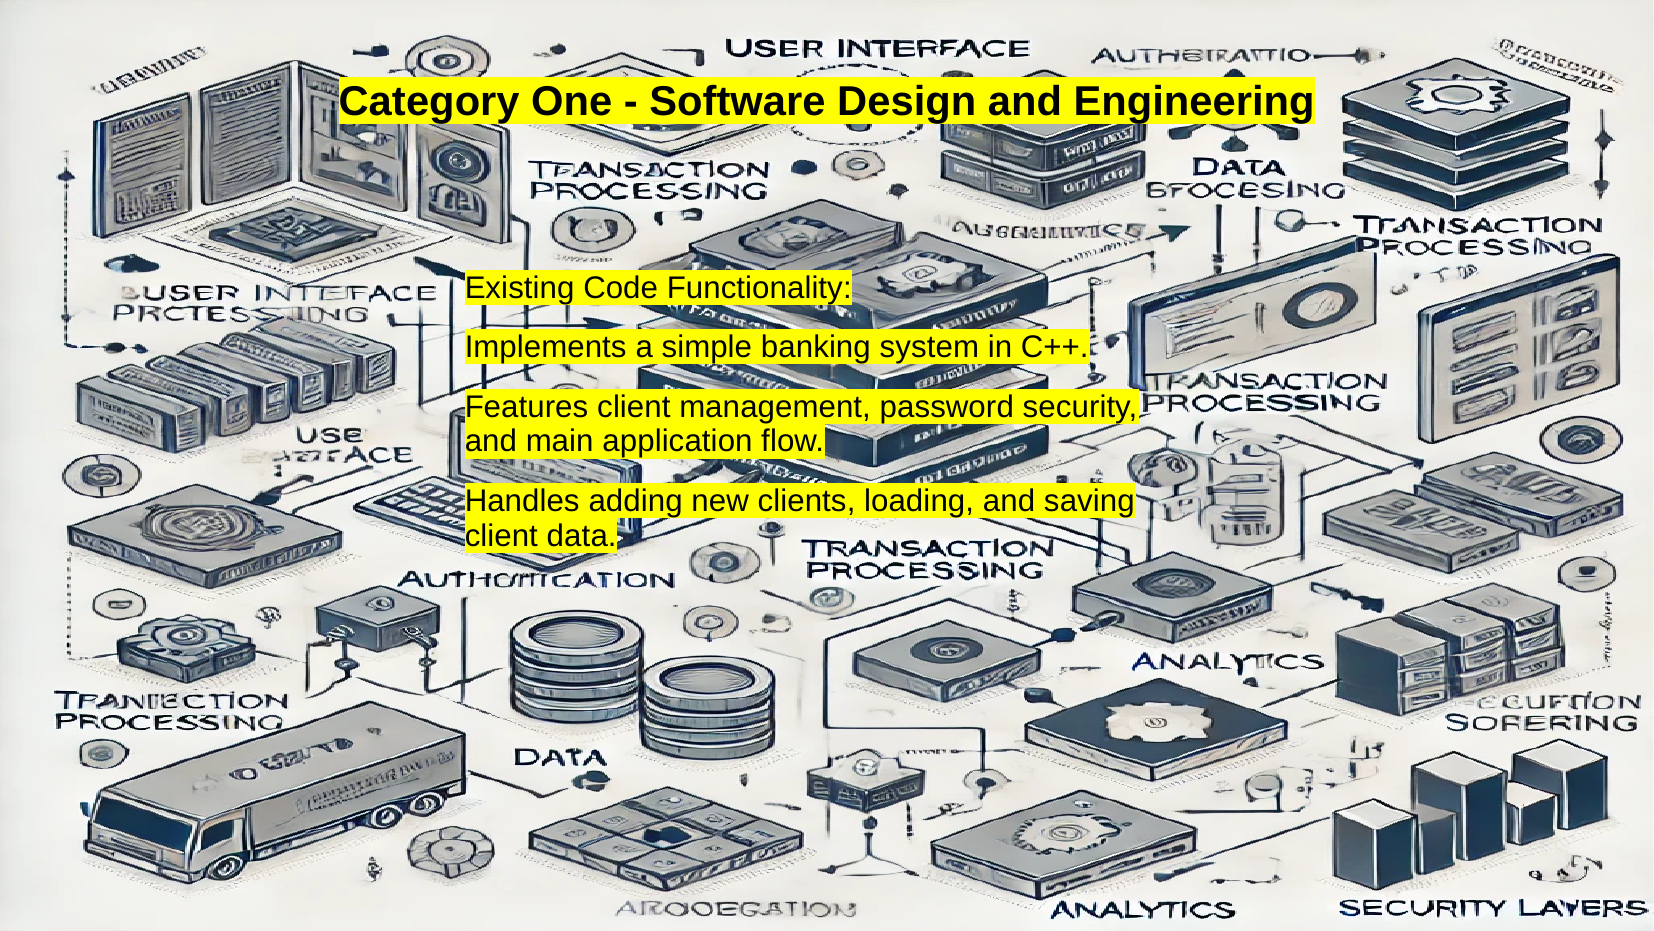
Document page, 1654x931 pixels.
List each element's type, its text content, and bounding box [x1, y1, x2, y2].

text_box Existing Code Functionality: Implements a simple banking system in C++. Features client management, password security, and main application flow. Handles adding new clients, loading, and saving client data. [450, 262, 1168, 605]
title Category One - Software Design and Engineering [301, 37, 1571, 193]
text_box [4, 0, 301, 296]
picture [0, 0, 1654, 931]
